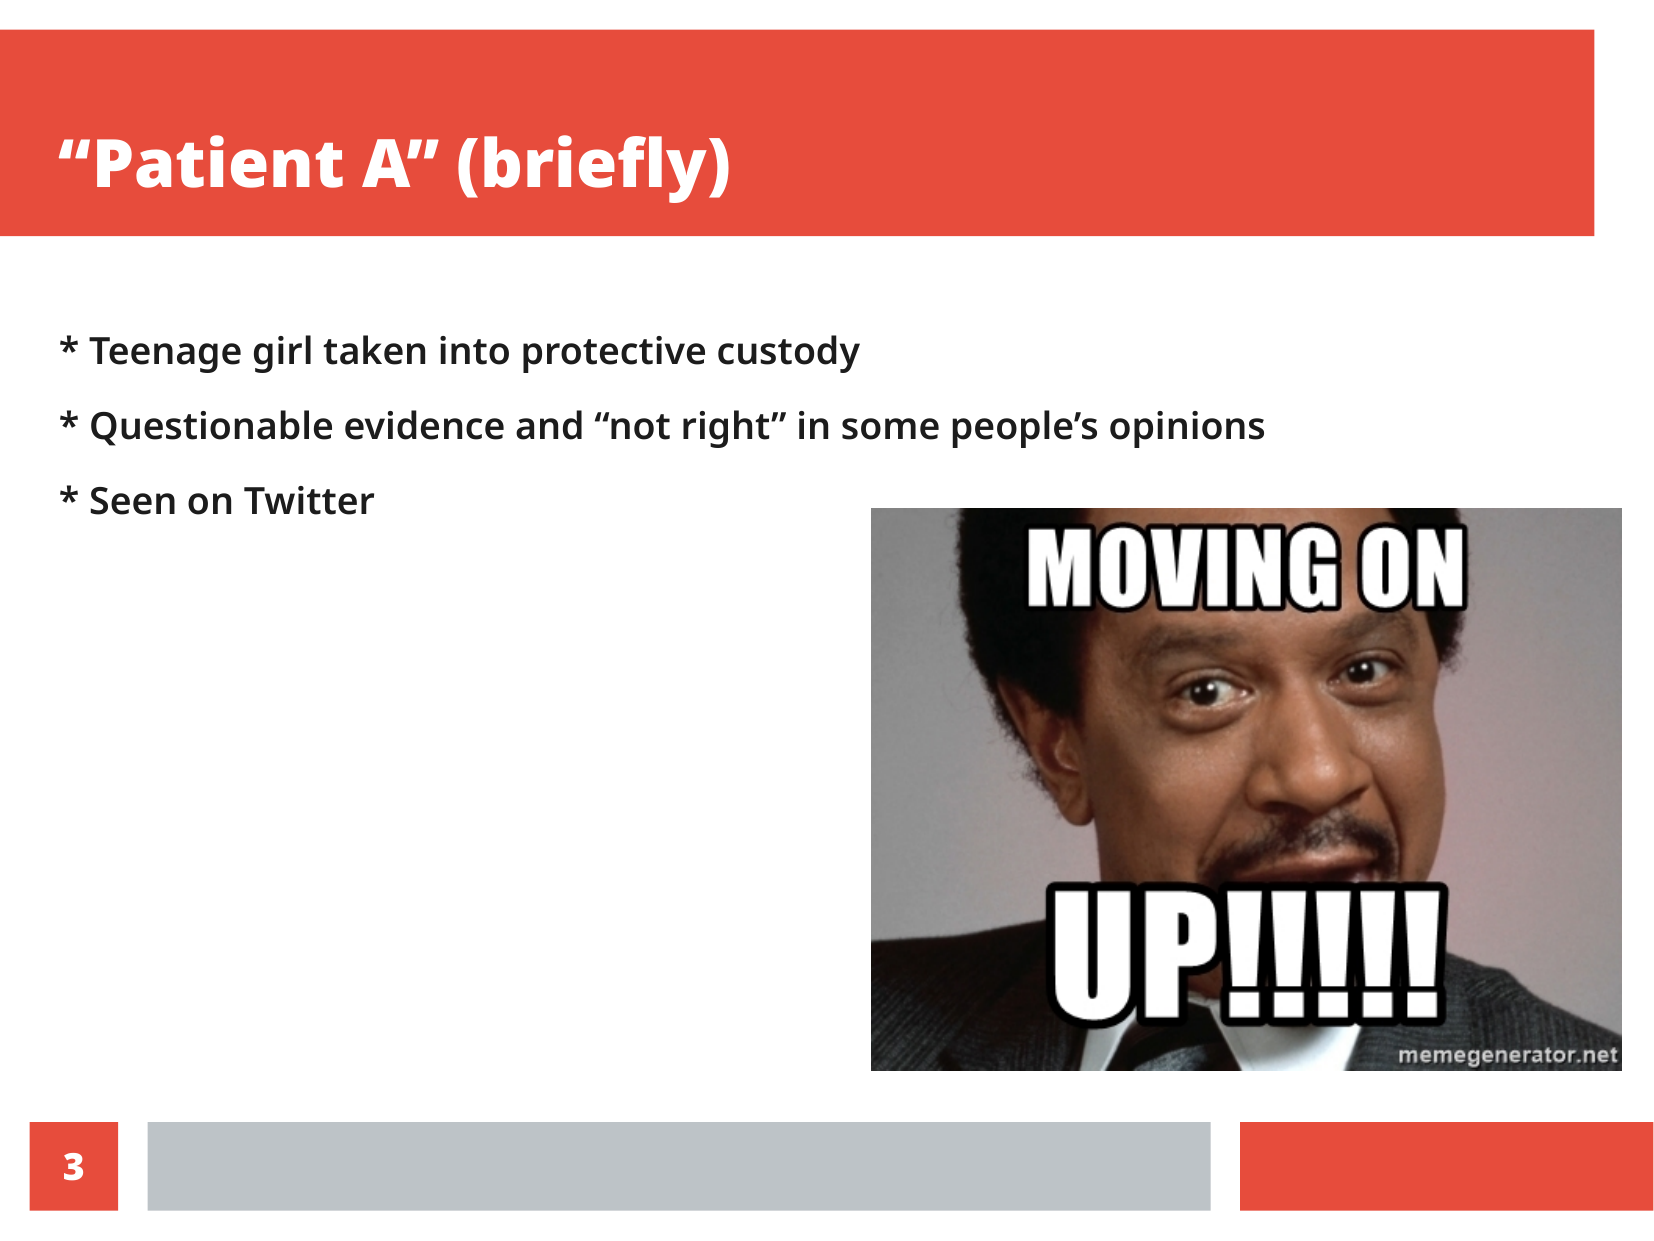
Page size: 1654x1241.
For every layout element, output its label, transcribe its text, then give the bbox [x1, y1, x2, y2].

picture [871, 508, 1622, 1072]
title “Patient A” (briefly) [59, 59, 1595, 207]
list * Teenage girl taken into protective custody * Questionable evidence and “not right” in some people’s opinions * Seen on Twitter [59, 324, 1306, 1093]
